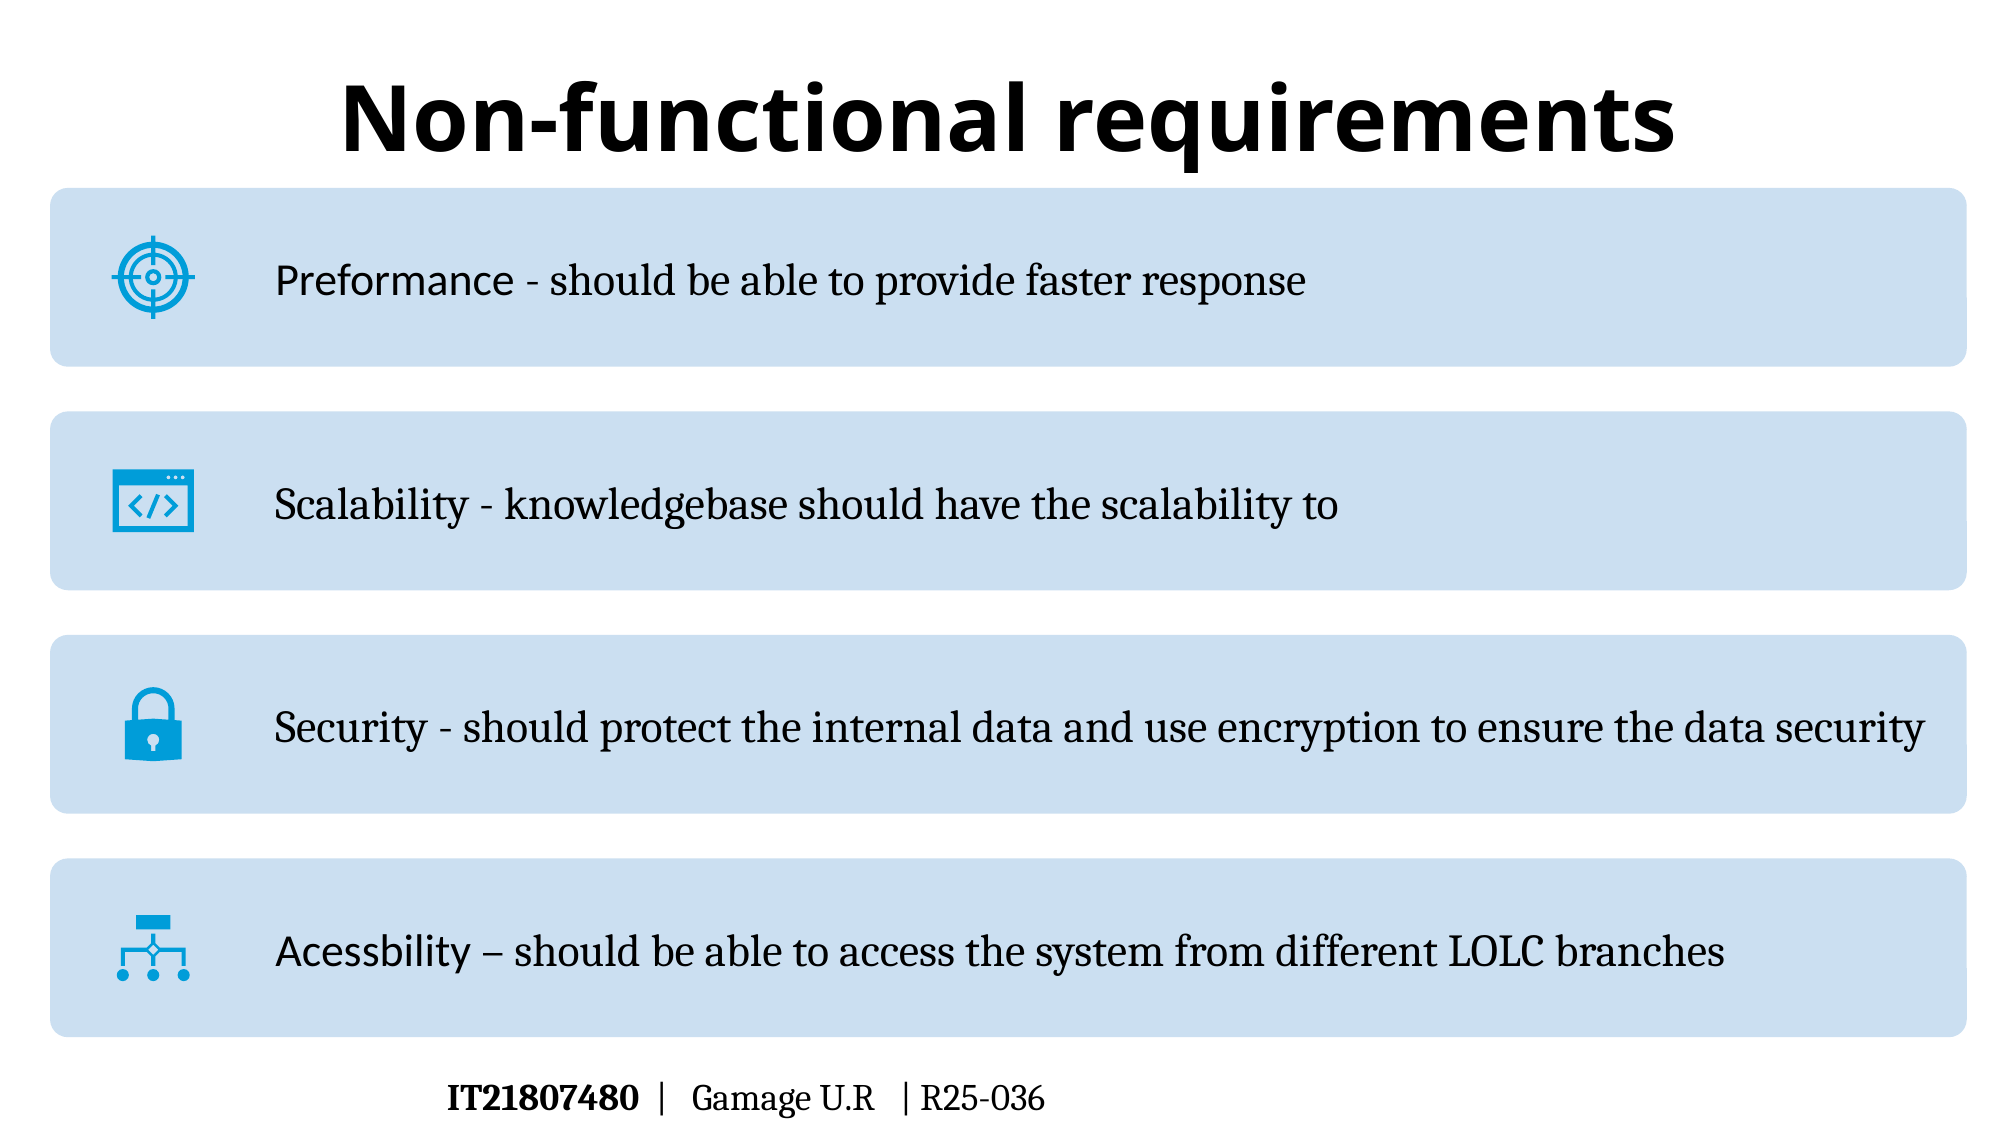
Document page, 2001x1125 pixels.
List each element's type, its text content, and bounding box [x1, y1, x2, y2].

text_box [50, 858, 256, 1038]
text_box [50, 411, 256, 591]
text_box Security - should protect the internal data and use encryption to ensure the data security [256, 634, 1967, 814]
title Non-functional requirements [50, 50, 1967, 180]
text_box Scalability - knowledgebase should have the scalability to [256, 411, 1967, 591]
text_box [50, 634, 256, 814]
text_box Preformance - should be able to provide faster response [256, 187, 1967, 367]
text_box [50, 187, 256, 367]
text_box Acessbility – should be able to access the system from different LOLC branches [256, 858, 1967, 1038]
text_box IT21807480 | Gamage U.R | R25-036 [432, 1065, 1550, 1125]
